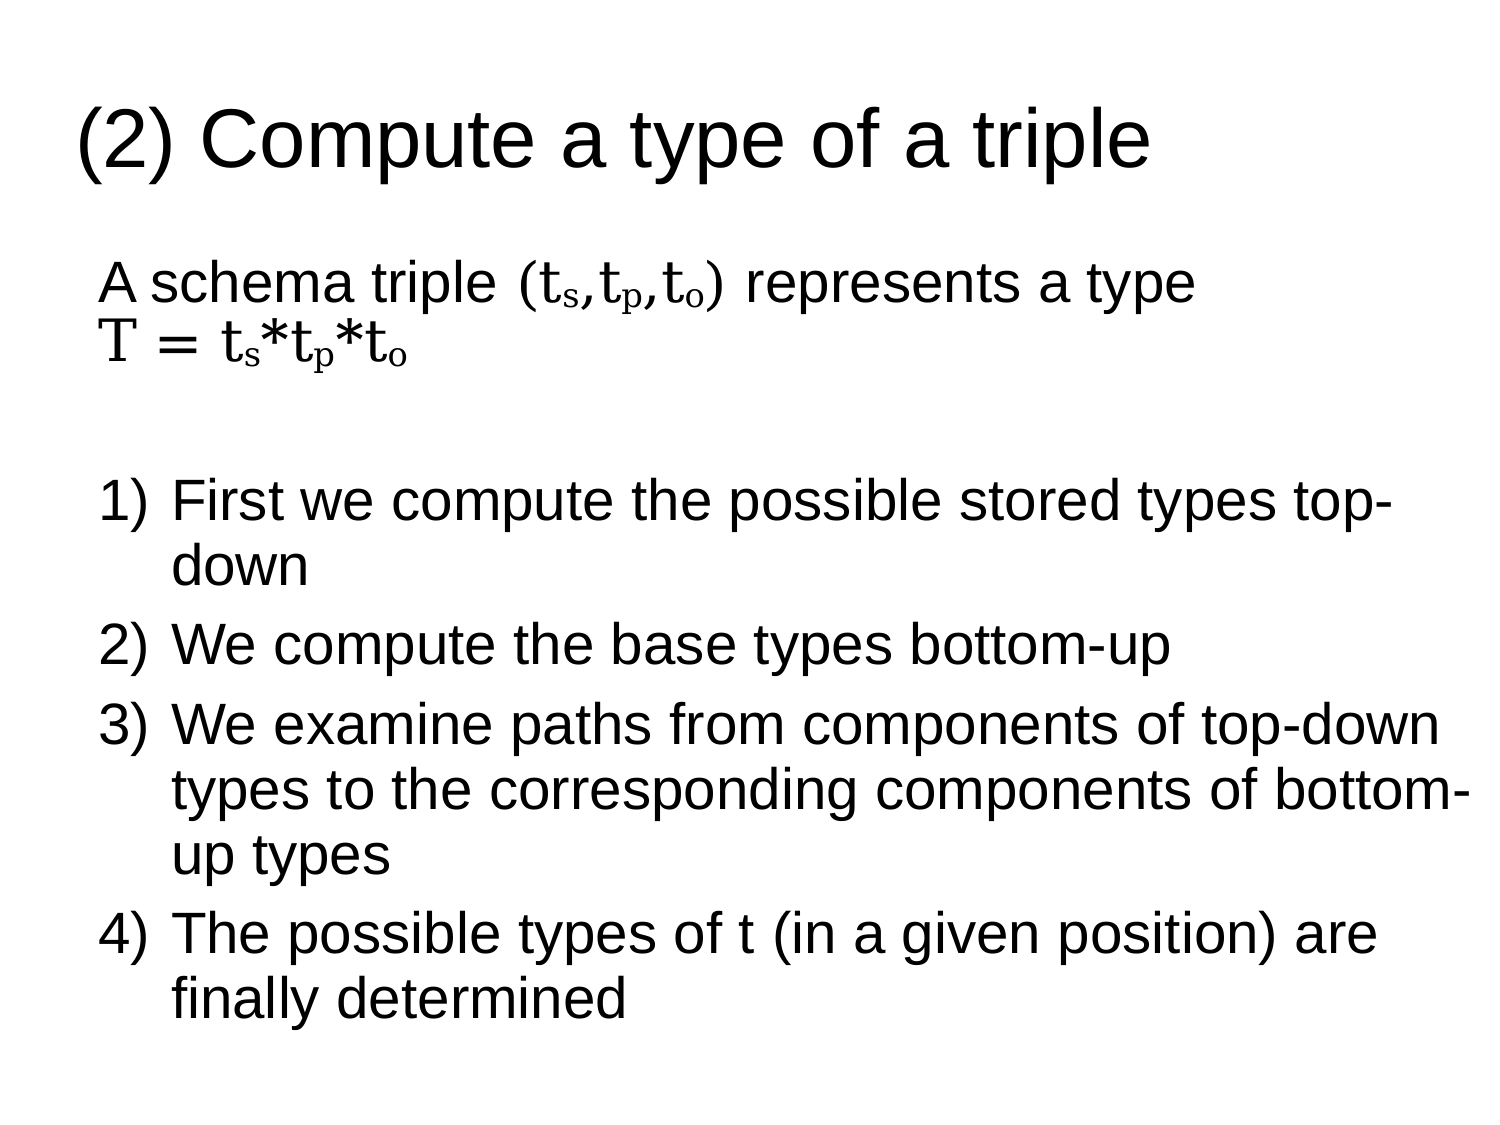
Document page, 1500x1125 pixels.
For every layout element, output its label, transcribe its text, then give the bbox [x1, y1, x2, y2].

title (2) Compute a type of a triple [75, 45, 1426, 233]
list A schema triple (ts,tp,to) represents a type T = ts*tp*to First we compute the possible stored types top- down We compute the base types bottom-up We examine paths from components of top-down types to the corresponding components of bottom- up types The possible types of t (in a given position) are finally determined [98, 250, 1500, 1125]
